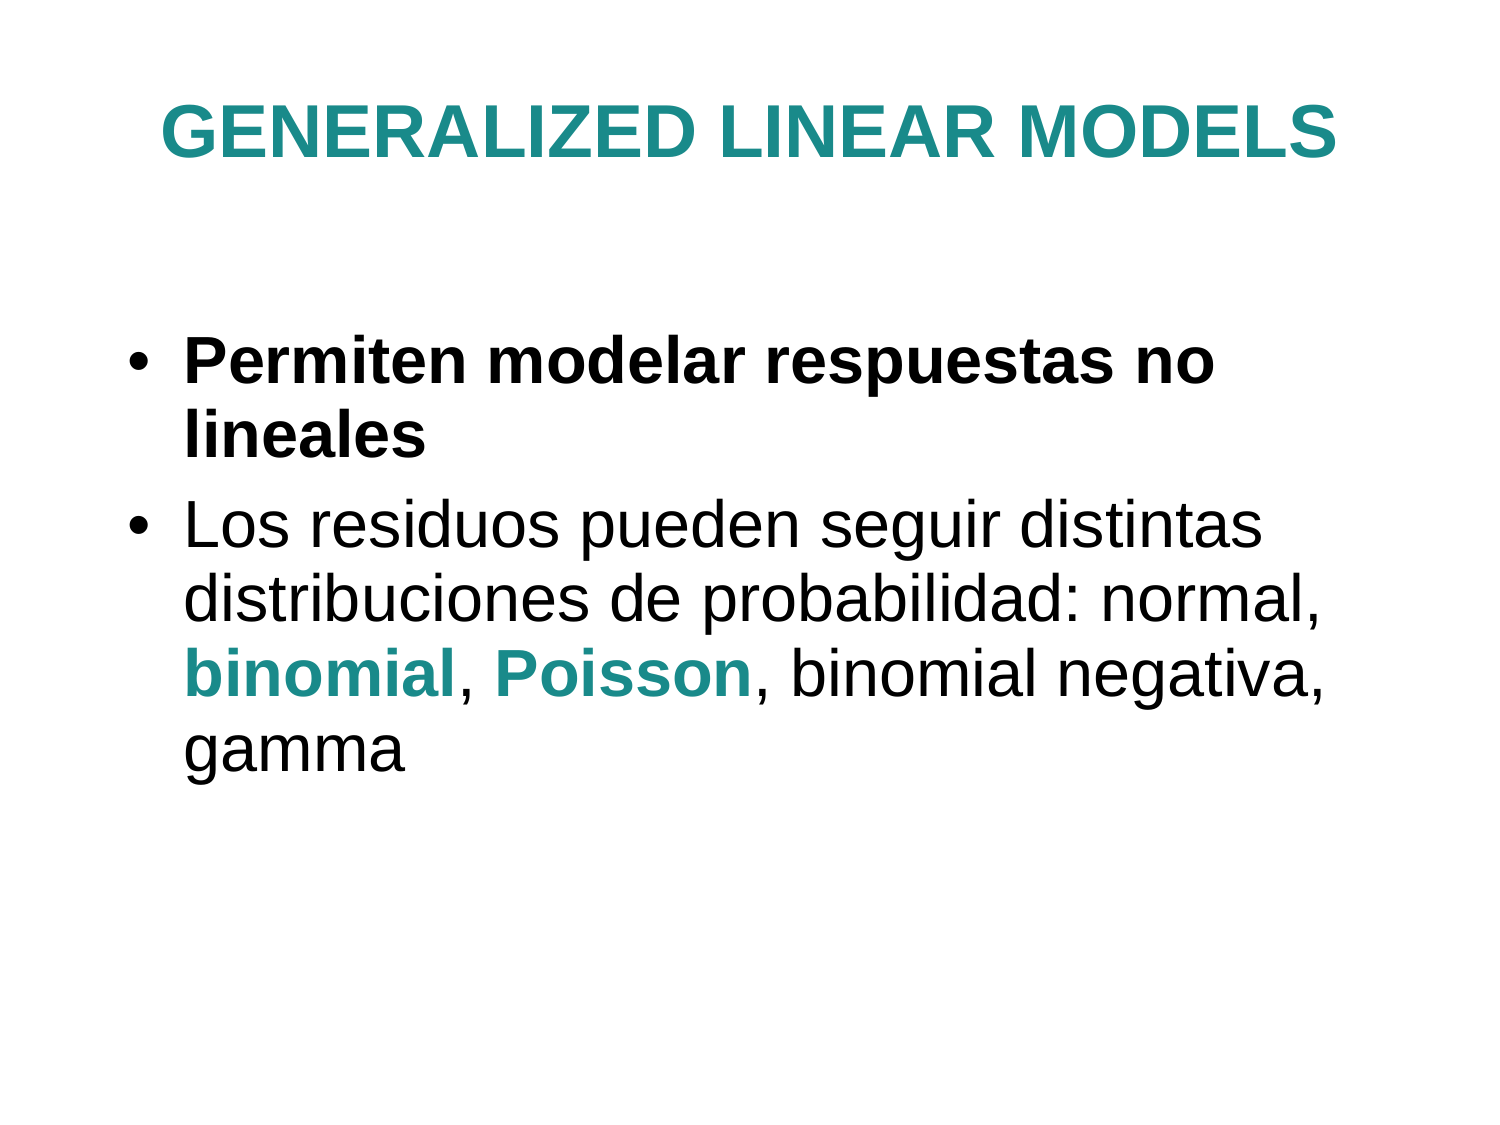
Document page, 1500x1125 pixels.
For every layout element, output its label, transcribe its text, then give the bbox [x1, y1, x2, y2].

title GENERALIZED LINEAR MODELS [112, 53, 1388, 209]
list Permiten modelar respuestas no lineales Los residuos pueden seguir distintas distribuciones de probabilidad: normal, binomial, Poisson, binomial negativa, gamma [112, 314, 1445, 955]
